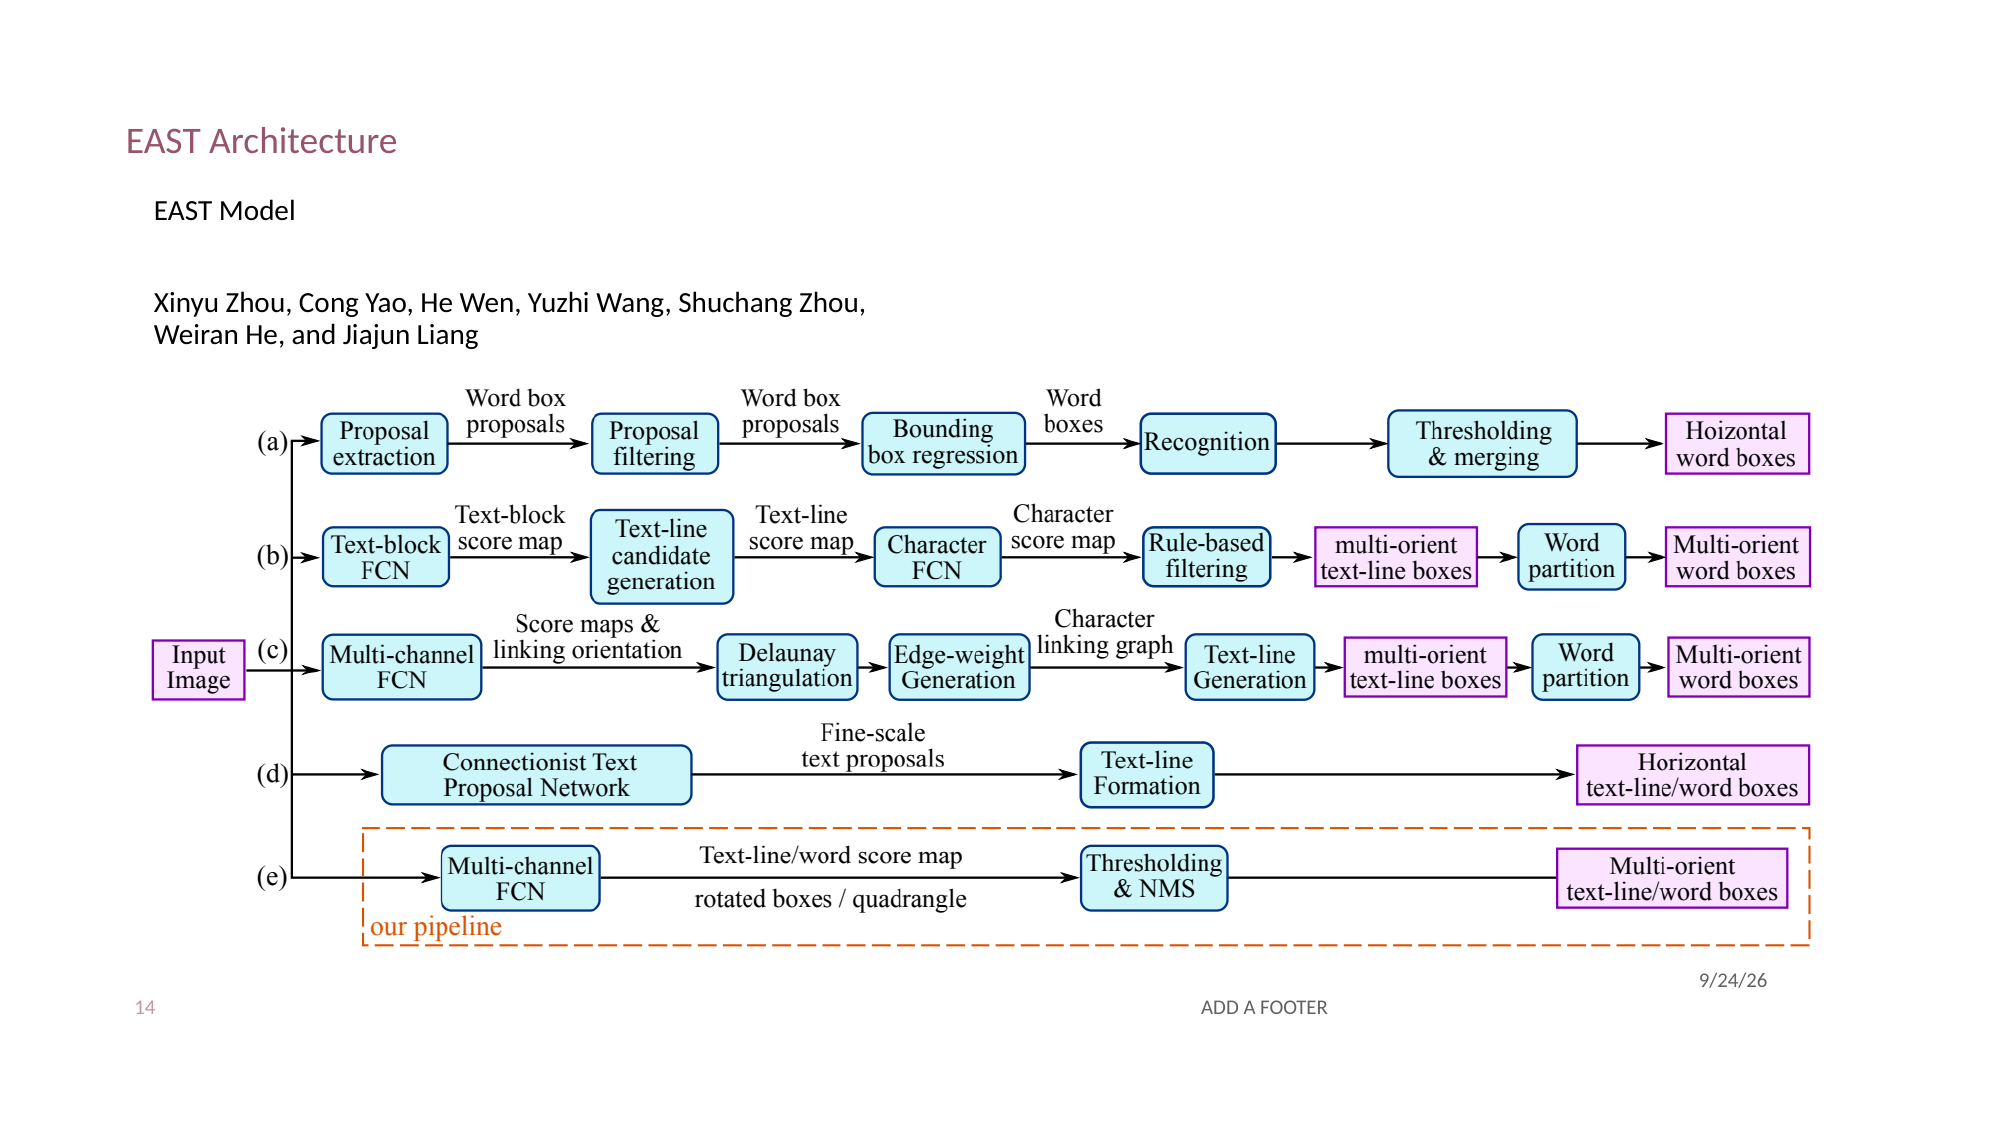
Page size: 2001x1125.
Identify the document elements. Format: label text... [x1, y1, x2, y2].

picture [60, 299, 1892, 953]
text_box [105, 993, 170, 1033]
list EAST Model Xinyu Zhou, Cong Yao, He Wen, Yuzhi Wang, Shuchang Zhou, Weiran He, and Jiajun Liang [148, 195, 901, 482]
list EAST Architecture [120, 121, 872, 211]
text_box 2019/5/22 [1683, 953, 1862, 992]
text_box ADD A FOOTER [1186, 993, 1862, 1033]
